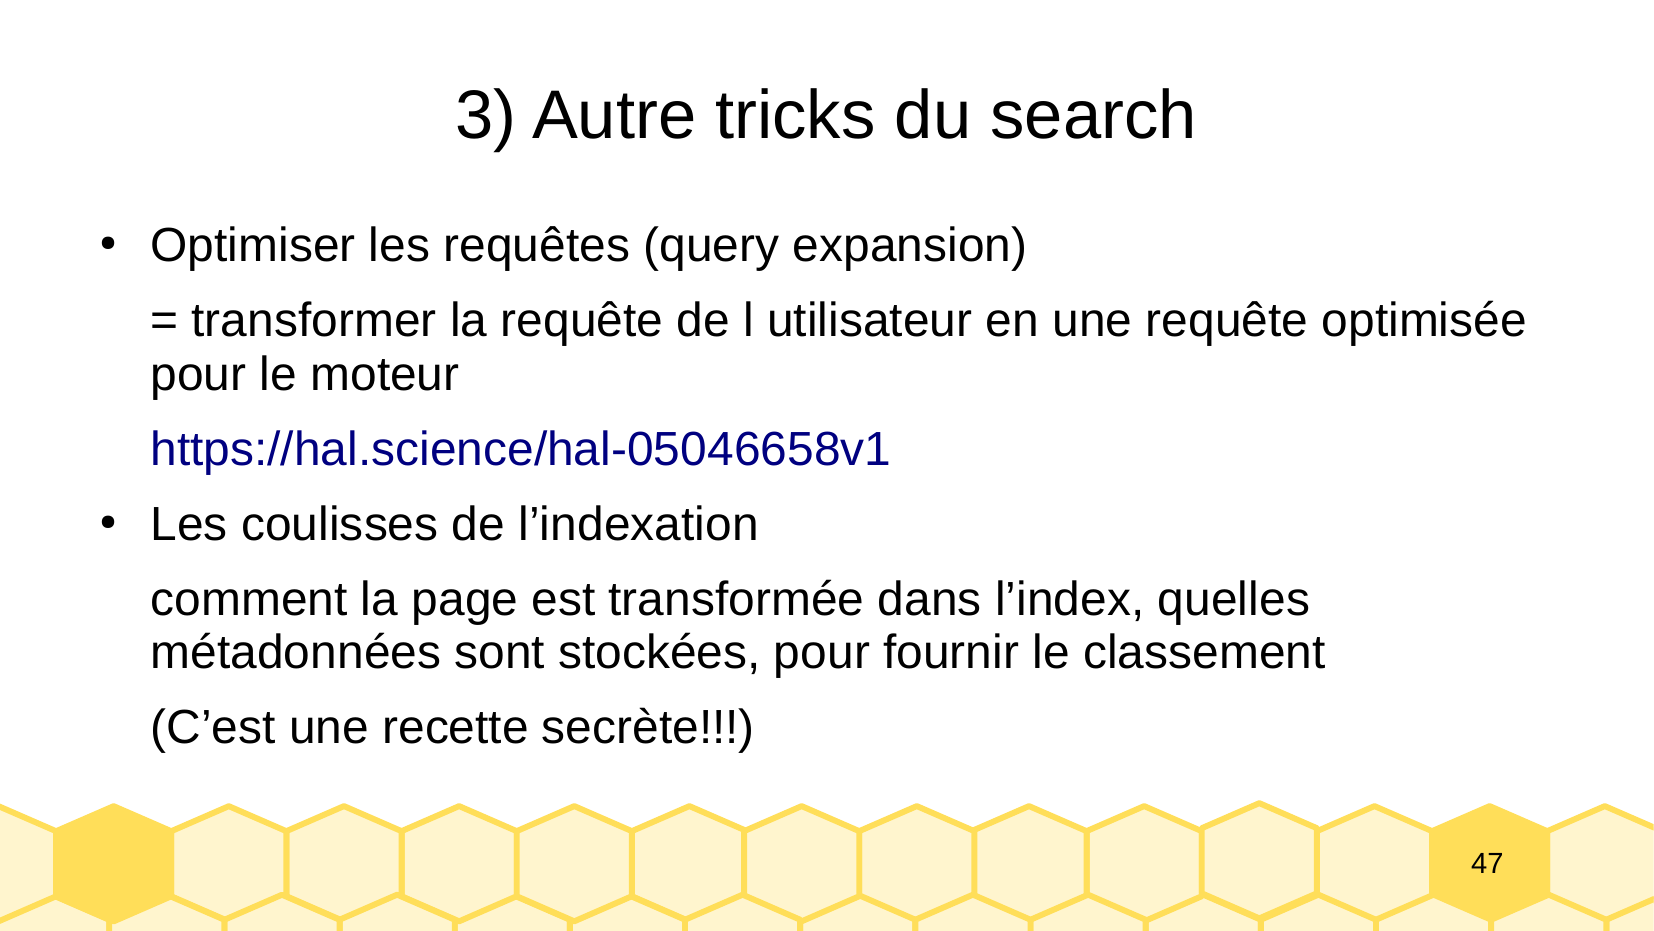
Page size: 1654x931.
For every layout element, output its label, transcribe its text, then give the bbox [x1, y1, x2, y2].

list Optimiser les requêtes (query expansion) = transformer la requête de l utilisateur en une requête optimisée pour le moteur https://hal.science/hal-05046658v1 Les coulisses de l’indexation comment la page est transformée dans l’index, quelles métadonnées sont stockées, pour fournir le classement (C’est une recette secrète!!!) [82, 217, 1571, 758]
title 3) Autre tricks du search [82, 37, 1571, 193]
